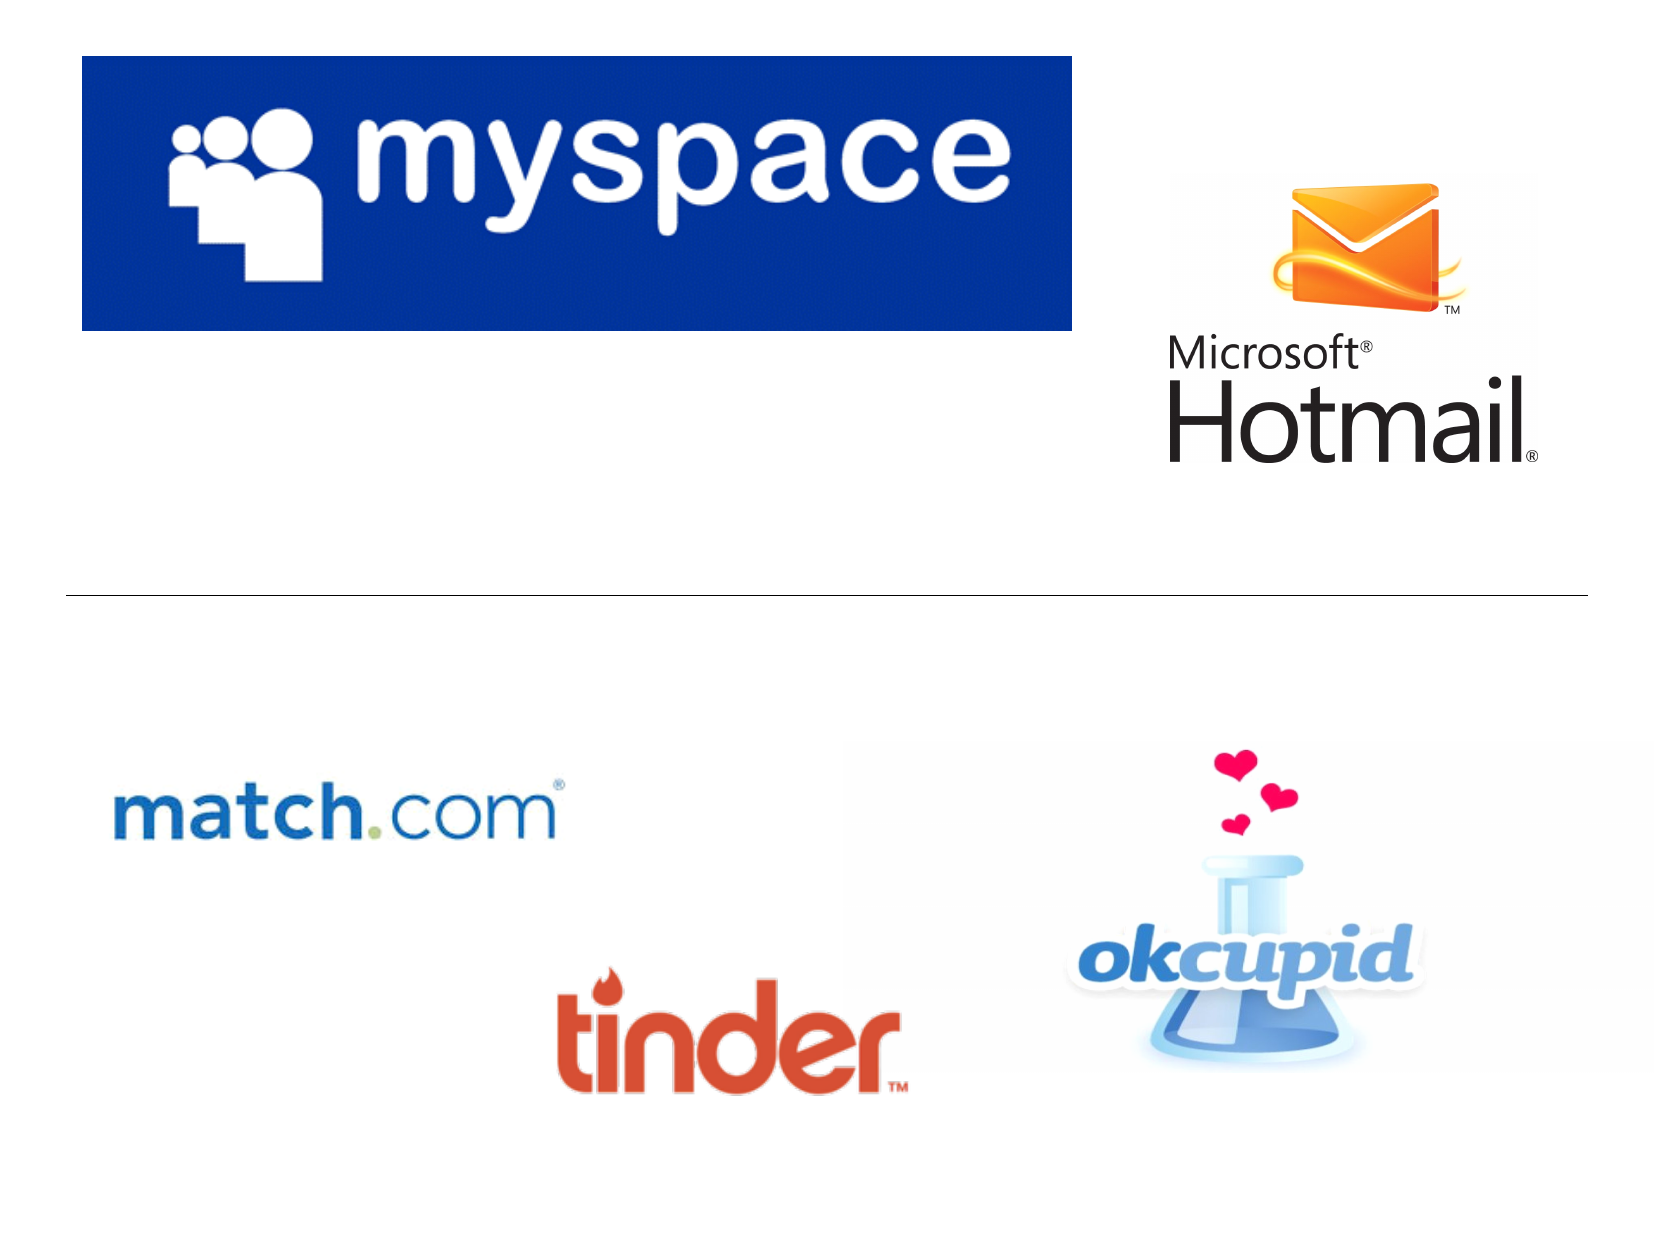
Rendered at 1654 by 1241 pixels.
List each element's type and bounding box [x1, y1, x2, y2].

picture [1170, 173, 1538, 463]
picture [82, 56, 1072, 331]
picture [82, 675, 1654, 1108]
